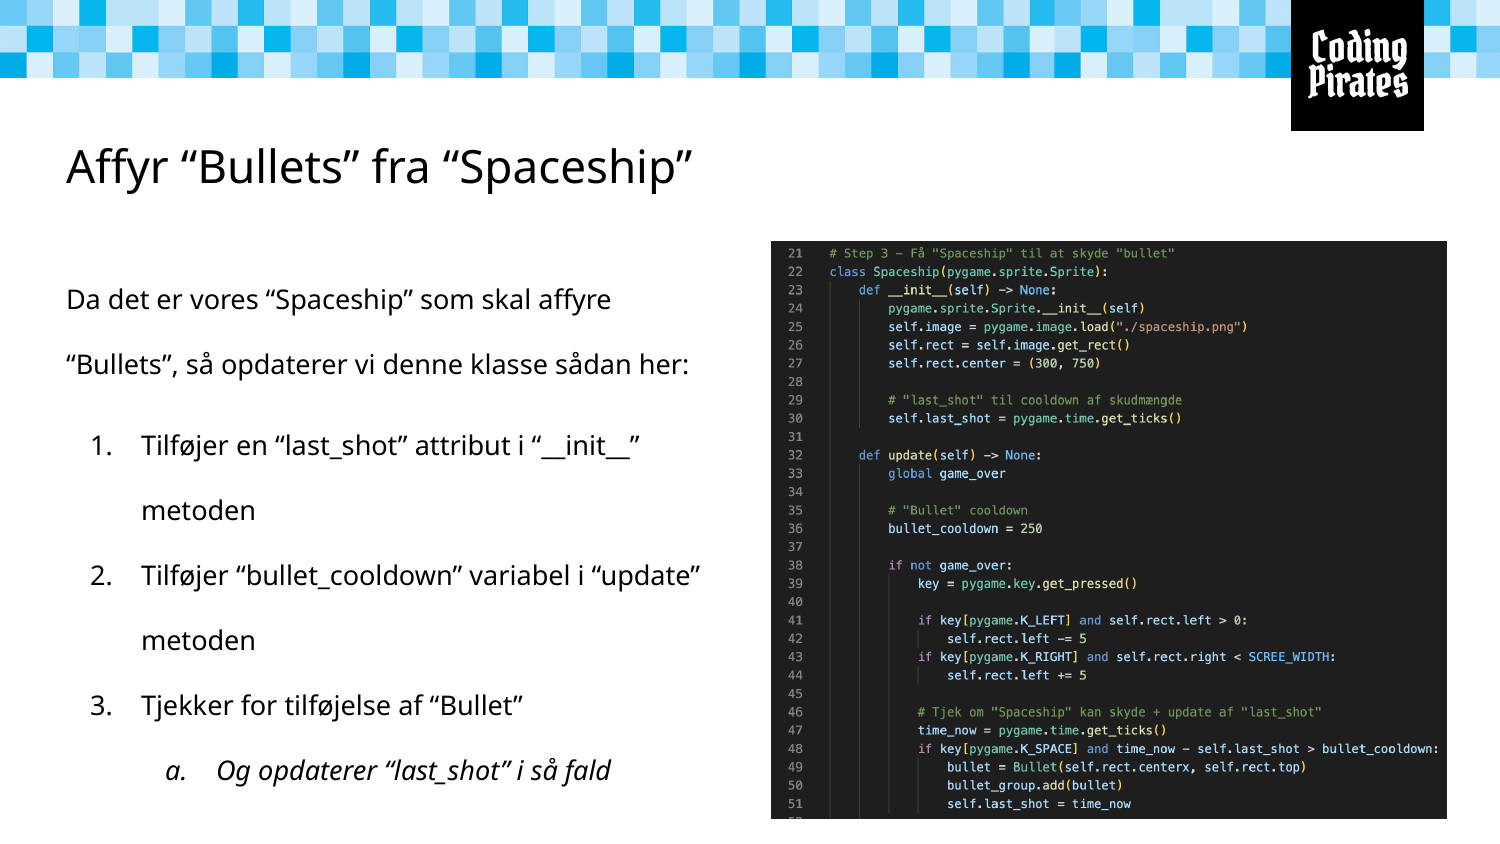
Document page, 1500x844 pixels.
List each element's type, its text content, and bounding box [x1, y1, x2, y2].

picture [1291, 0, 1424, 131]
title Affyr “Bullets” fra “Spaceship” [51, 123, 1388, 217]
picture [0, 0, 1056, 78]
picture [771, 241, 1447, 819]
list Da det er vores “Spaceship” som skal affyre “Bullets”, så opdaterer vi denne klasse sådan her: Tilføjer en “last_shot” attribut i “__init__” metoden Tilføjer “bullet_cooldown” variabel i “update” metoden Tjekker for tilføjelse af “Bullet” Og opdaterer “last_shot” i så fald [51, 234, 747, 800]
